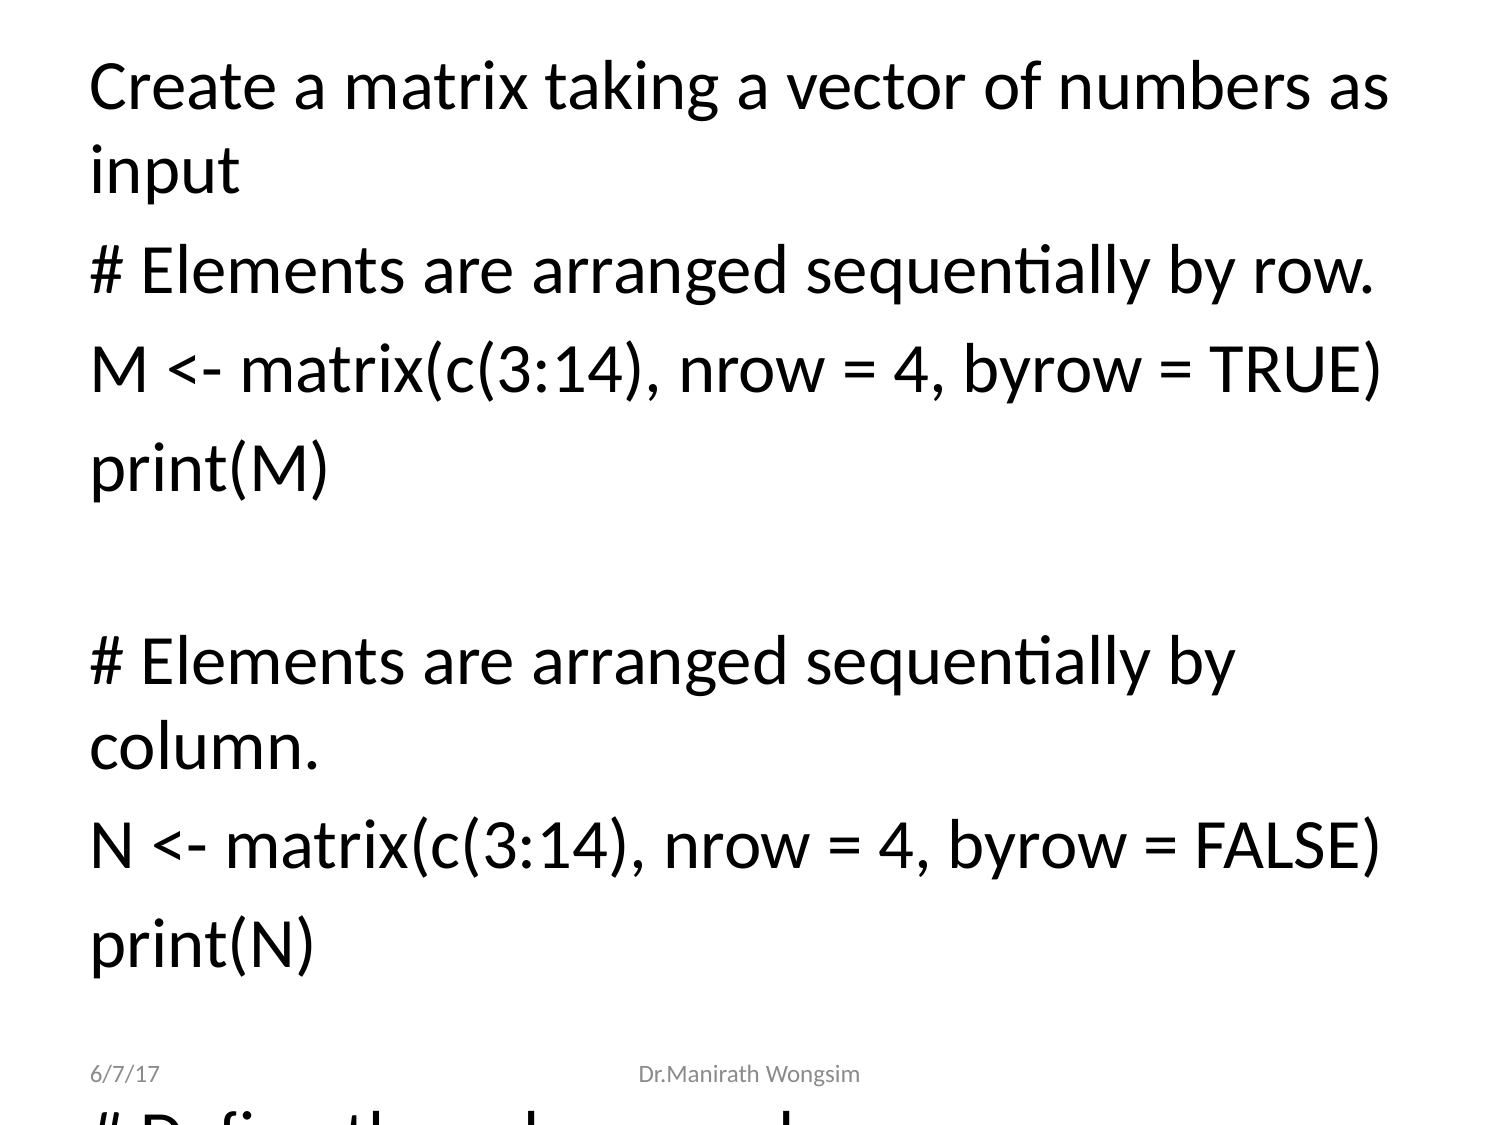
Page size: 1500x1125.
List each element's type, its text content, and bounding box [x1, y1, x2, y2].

text_box Create a matrix taking a vector of numbers as input # Elements are arranged sequentially by row. M <- matrix(c(3:14), nrow = 4, byrow = TRUE) print(M) # Elements are arranged sequentially by column. N <- matrix(c(3:14), nrow = 4, byrow = FALSE) print(N) # Define the column and row names. rownames = c("row1", "row2", "row3", "row4") colnames = c("col1", "col2", "col3") P <- matrix(c(3:14), nrow = 4, byrow = TRUE, dimnames = list(rownames, colnames)) print(P) When we execute the above code, it produces the following result − [,1] [,2] [,3] [1,] 3 4 5 [2,] 6 7 8 [3,] 9 10 11 [4,] 12 13 14 [,1] [,2] [,3] [1,] 3 7 11 [2,] 4 8 12 [3,] 5 9 13 [4,] 6 10 14 [75, 30, 1425, 1106]
text_box Dr.Manirath Wongsim [512, 1042, 988, 1103]
text_box 06/07/2017 [74, 1042, 425, 1103]
